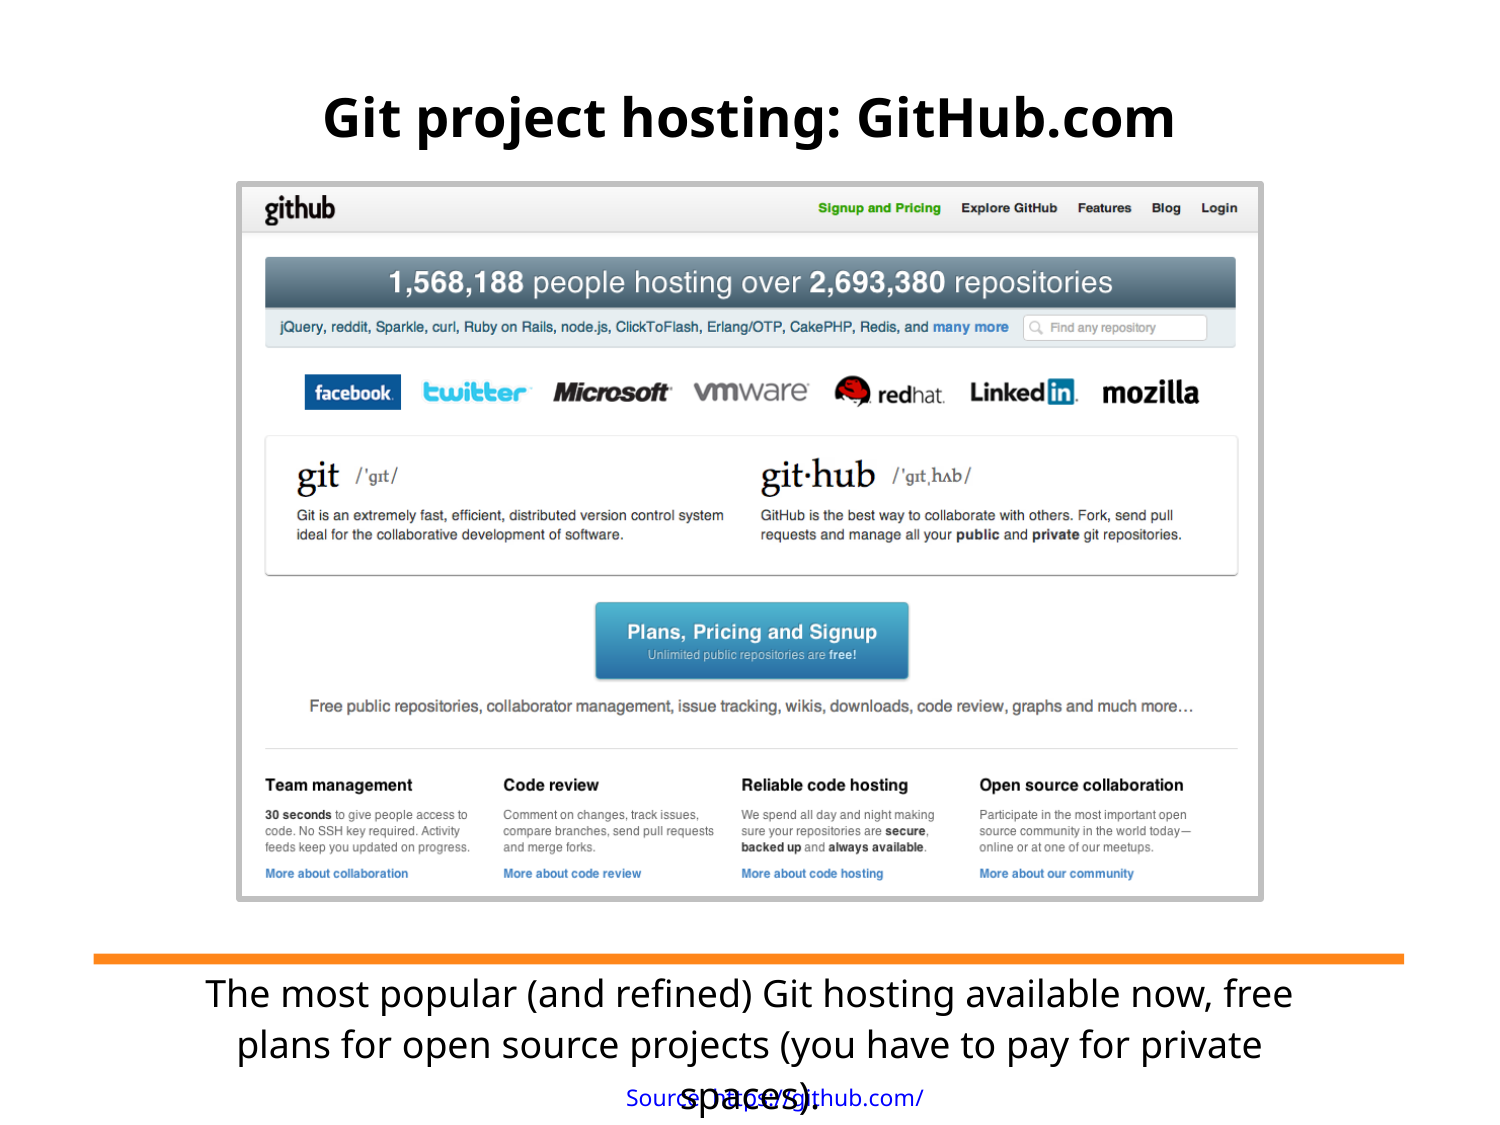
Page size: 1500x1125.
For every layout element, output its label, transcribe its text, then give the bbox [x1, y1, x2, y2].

title Git project hosting: GitHub.com [75, 44, 1426, 188]
text_box The most popular (and refined) Git hosting available now, free plans for open source projects (you have to pay for private spaces). [184, 960, 1316, 1064]
text_box Source: https://github.com/ [611, 1074, 889, 1115]
picture [0, 0, 1500, 1125]
